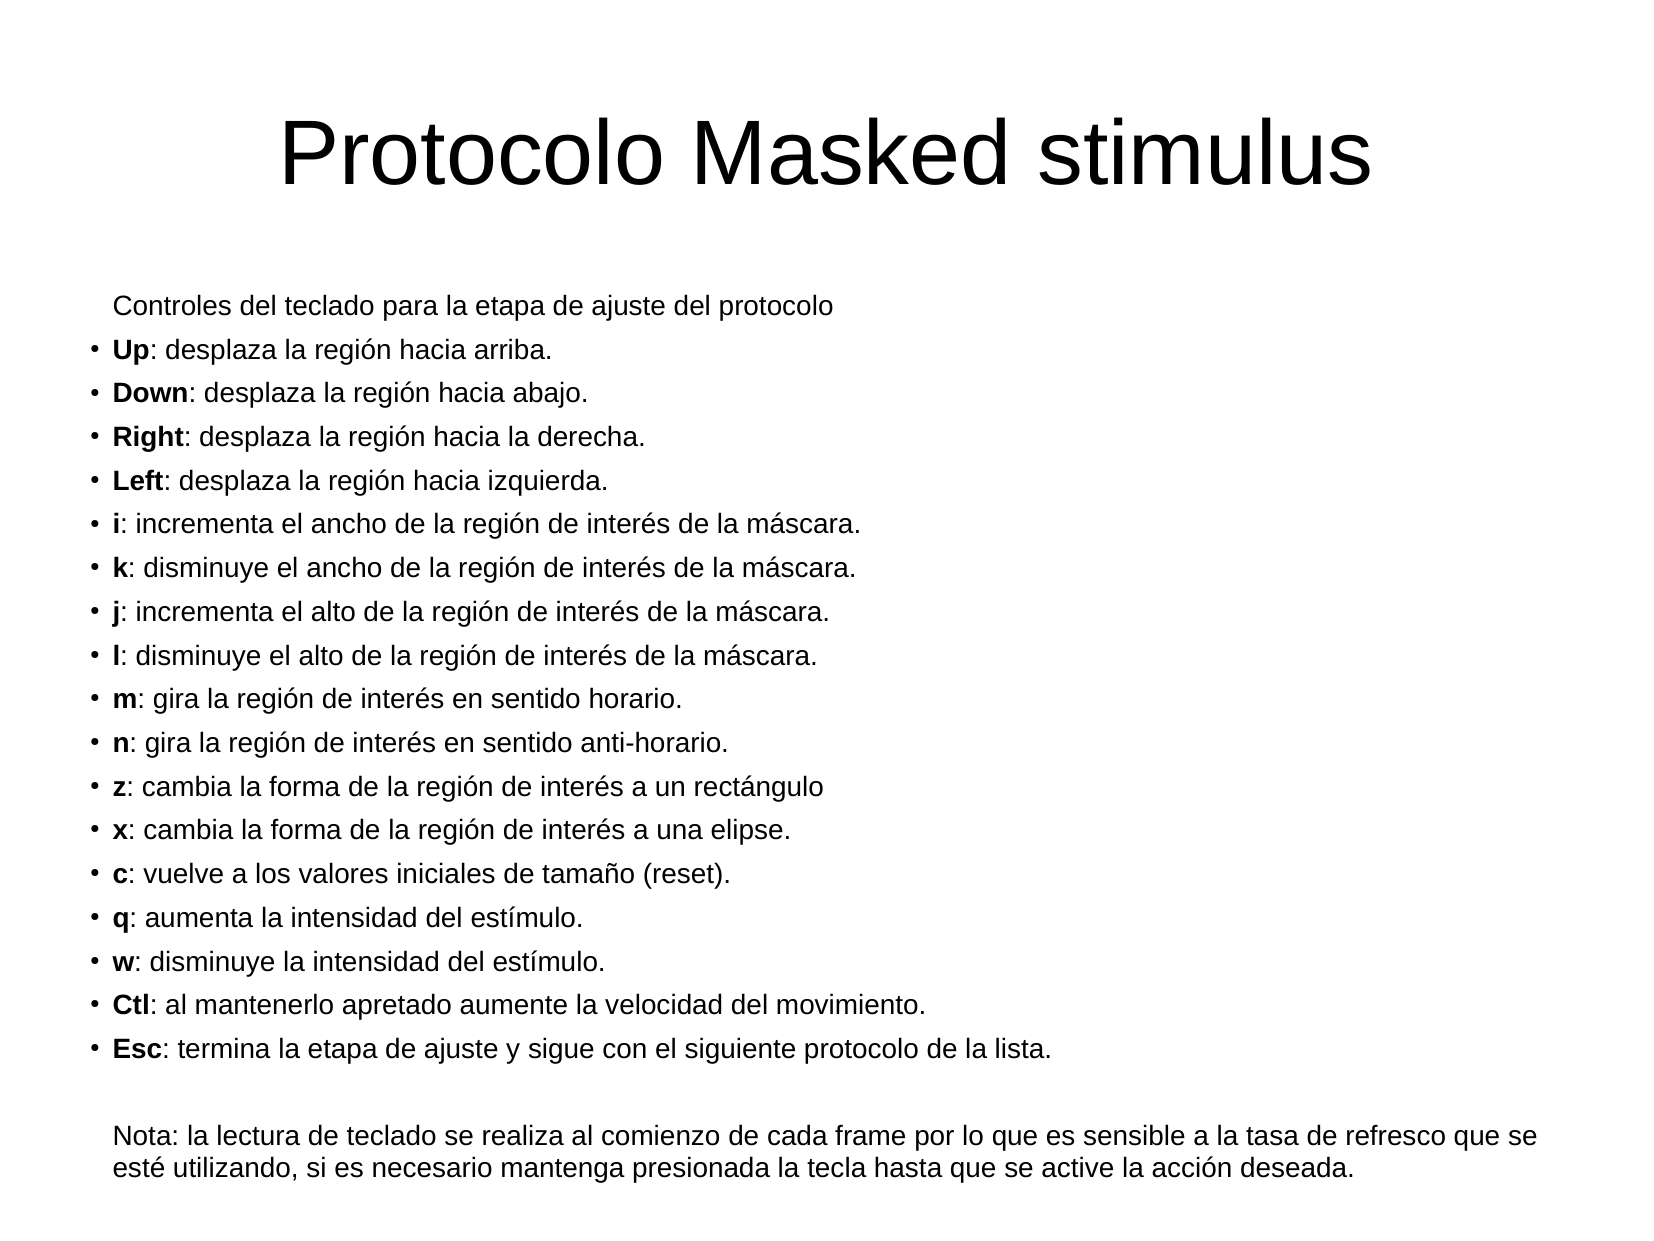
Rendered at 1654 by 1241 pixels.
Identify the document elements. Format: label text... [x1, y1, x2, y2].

title Protocolo Masked stimulus [82, 49, 1571, 257]
list Controles del teclado para la etapa de ajuste del protocolo Up: desplaza la región hacia arriba. Down: desplaza la región hacia abajo. Right: desplaza la región hacia la derecha. Left: desplaza la región hacia izquierda. i: incrementa el ancho de la región de interés de la máscara. k: disminuye el ancho de la región de interés de la máscara. j: incrementa el alto de la región de interés de la máscara. l: disminuye el alto de la región de interés de la máscara. m: gira la región de interés en sentido horario. n: gira la región de interés en sentido anti-horario. z: cambia la forma de la región de interés a un rectángulo x: cambia la forma de la región de interés a una elipse. c: vuelve a los valores iniciales de tamaño (reset). q: aumenta la intensidad del estímulo. w: disminuye la intensidad del estímulo. Ctl: al mantenerlo apretado aumente la velocidad del movimiento. Esc: termina la etapa de ajuste y sigue con el siguiente protocolo de la lista. Nota: la lectura de teclado se realiza al comienzo de cada frame por lo que es sensible a la tasa de refresco que se esté utilizando, si es necesario mantenga presionada la tecla hasta que se active la acción deseada. [82, 290, 1571, 1186]
